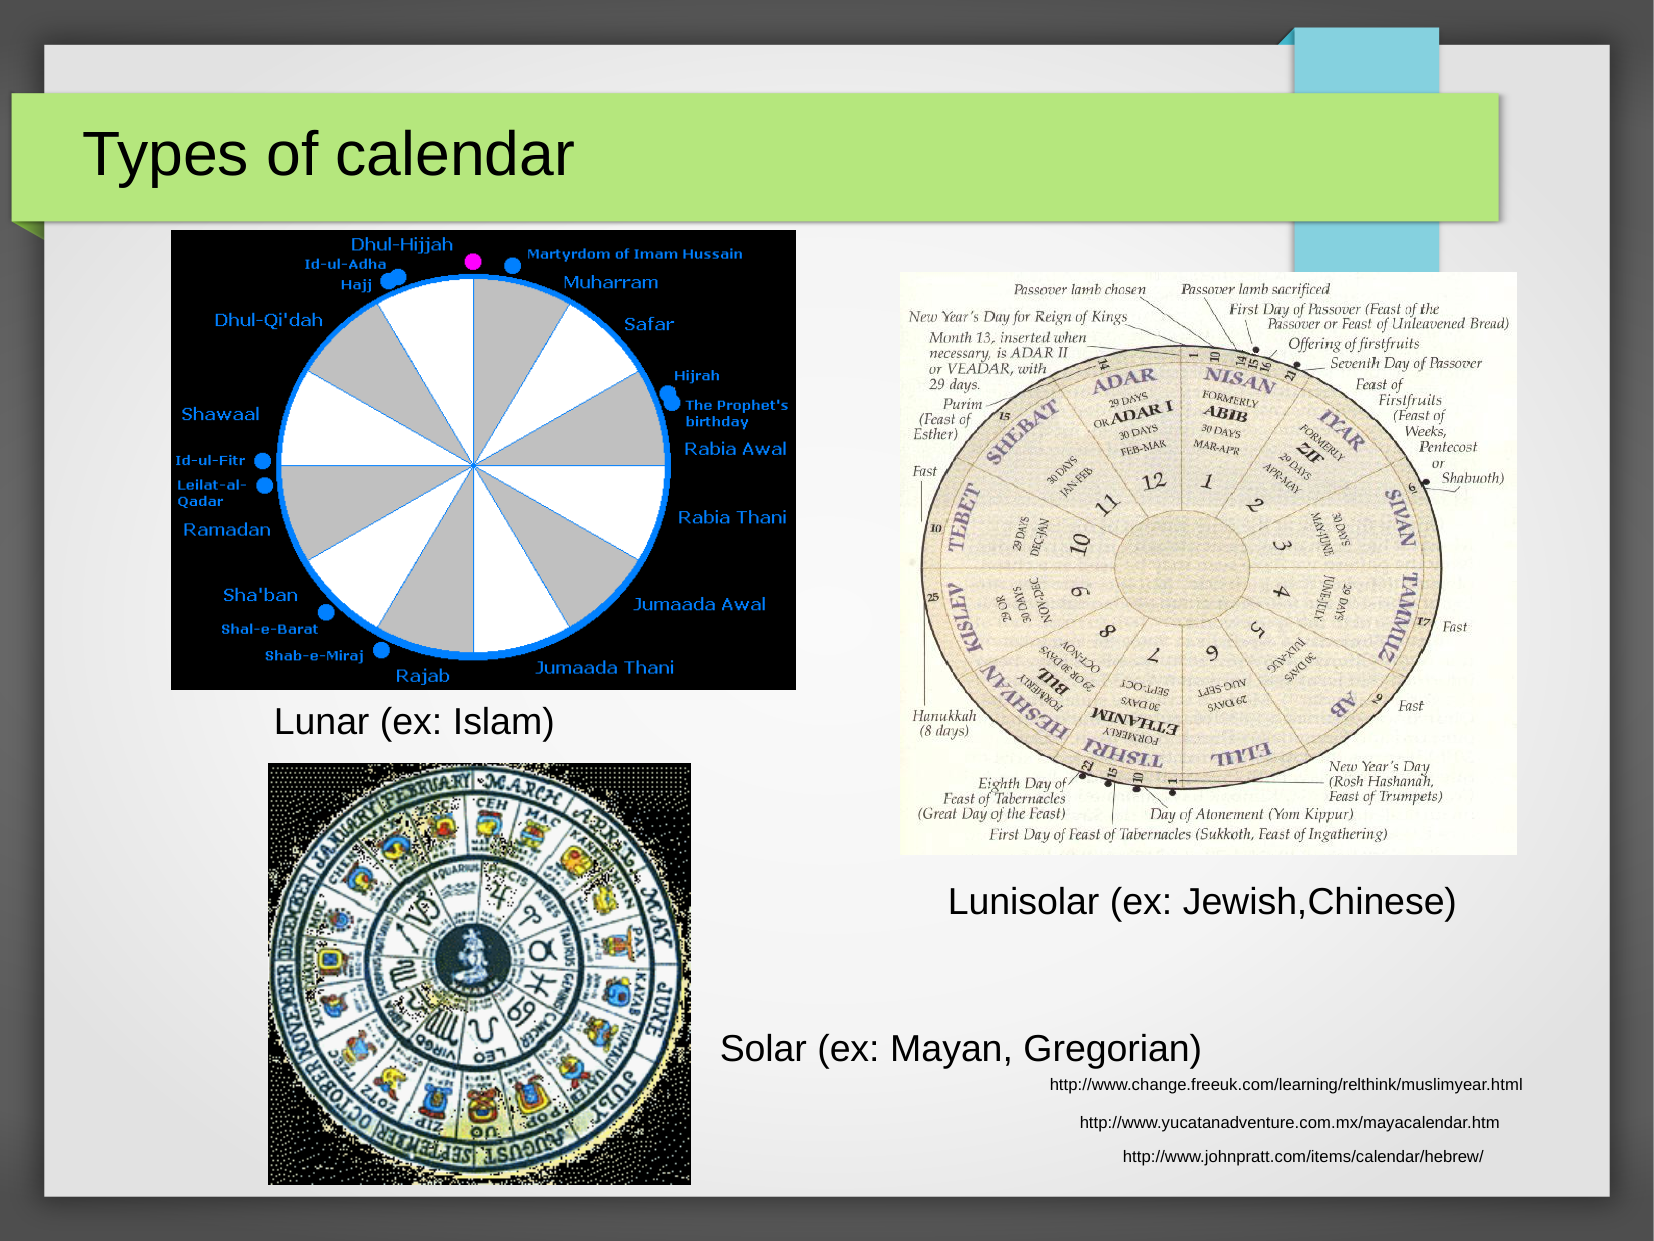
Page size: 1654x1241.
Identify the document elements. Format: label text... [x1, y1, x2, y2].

text_box Lunar (ex: Islam) [259, 693, 740, 751]
text_box Lunisolar (ex: Jewish,Chinese) [933, 873, 1474, 931]
title Types of calendar [82, 94, 1264, 213]
text_box http://www.yucatanadventure.com.mx/mayacalendar.htm [1065, 1111, 1520, 1141]
text_box Solar (ex: Mayan, Gregorian) [705, 1020, 1261, 1077]
picture [0, 0, 1654, 1241]
text_box http://www.johnpratt.com/items/calendar/hebrew/ [1108, 1141, 1516, 1174]
text_box http://www.change.freeuk.com/learning/relthink/muslimyear.html [1035, 1068, 1575, 1111]
